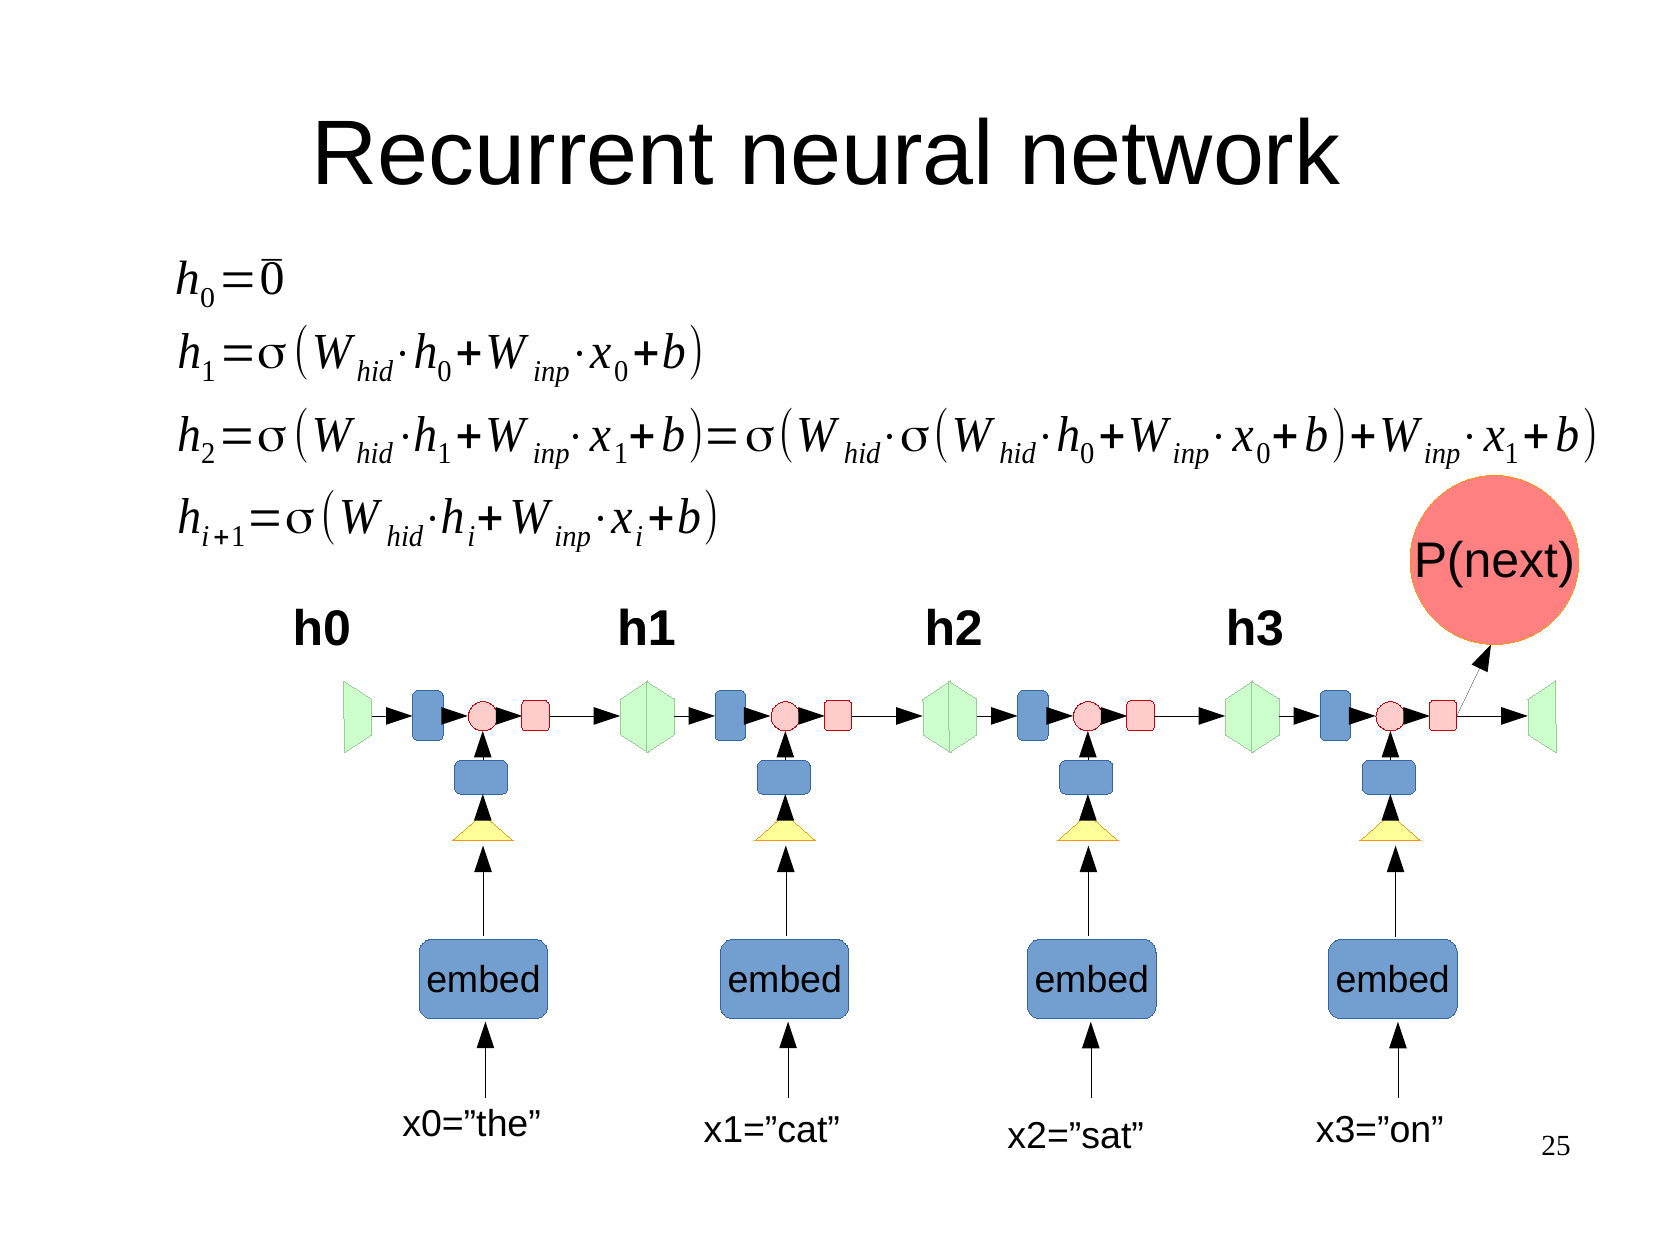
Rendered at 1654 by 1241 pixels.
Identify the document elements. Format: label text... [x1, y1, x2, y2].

text_box x2=”sat” [992, 1107, 1219, 1165]
text_box [521, 700, 550, 731]
text_box [1527, 680, 1557, 753]
text_box [1225, 684, 1280, 753]
text_box embed [1027, 939, 1157, 1019]
text_box P(next) [1410, 475, 1579, 645]
text_box h2 [909, 592, 1037, 684]
text_box [754, 821, 816, 841]
text_box [454, 760, 508, 795]
text_box [1359, 821, 1421, 841]
chart [165, 403, 1609, 469]
text_box x3=”on” [1301, 1101, 1515, 1159]
text_box [620, 684, 675, 753]
chart [162, 486, 733, 559]
text_box [922, 684, 977, 753]
text_box [757, 760, 811, 795]
text_box [1375, 701, 1403, 731]
text_box [1073, 701, 1100, 731]
text_box [1059, 760, 1113, 795]
text_box [1126, 700, 1155, 731]
text_box x1=”cat” [688, 1101, 899, 1159]
chart [162, 252, 299, 315]
chart [165, 321, 718, 387]
text_box [1057, 821, 1119, 841]
text_box embed [720, 939, 849, 1019]
text_box [468, 701, 495, 731]
text_box embed [419, 939, 548, 1019]
text_box embed [1328, 939, 1458, 1019]
text_box [1429, 700, 1457, 731]
text_box [771, 701, 798, 731]
text_box [1320, 690, 1351, 741]
text_box [1017, 690, 1049, 741]
text_box h1 [602, 592, 730, 684]
text_box [452, 821, 514, 841]
text_box h3 [1211, 592, 1338, 684]
text_box [343, 684, 372, 753]
text_box [412, 690, 444, 741]
text_box [824, 700, 852, 731]
text_box [1362, 760, 1416, 795]
title Recurrent neural network [82, 49, 1571, 257]
text_box x0=”the” [387, 1095, 597, 1152]
text_box h0 [277, 592, 405, 684]
text_box [715, 690, 746, 741]
